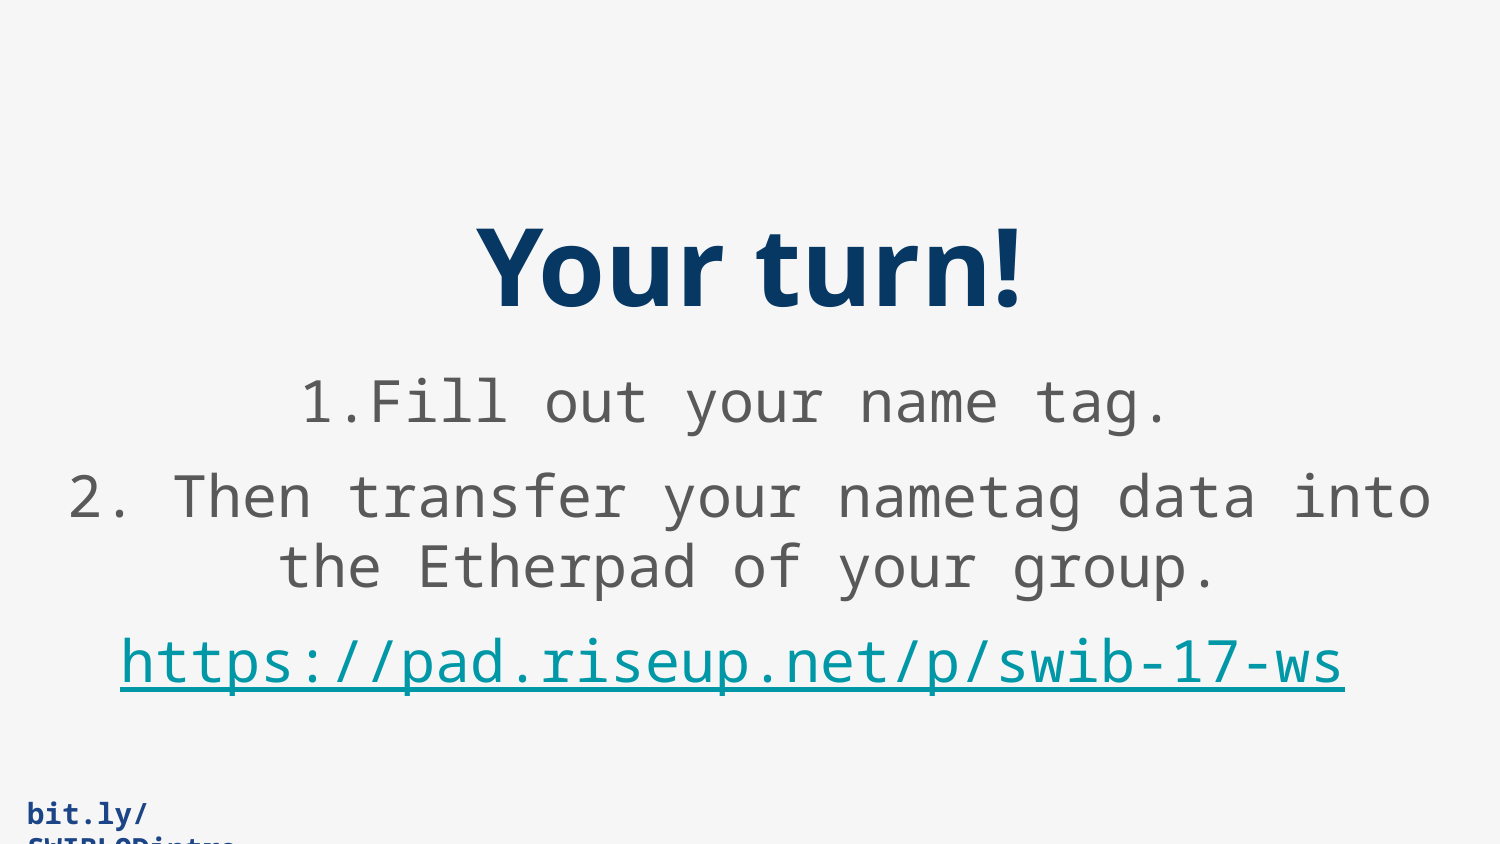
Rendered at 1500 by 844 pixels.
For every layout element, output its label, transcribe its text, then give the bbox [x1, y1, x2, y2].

title Your turn! [51, 182, 1449, 344]
subtitle Fill out your name tag. 2. Then transfer your nametag data into the Etherpad of your group. https://pad.riseup.net/p/swib-17-ws [51, 349, 1449, 762]
